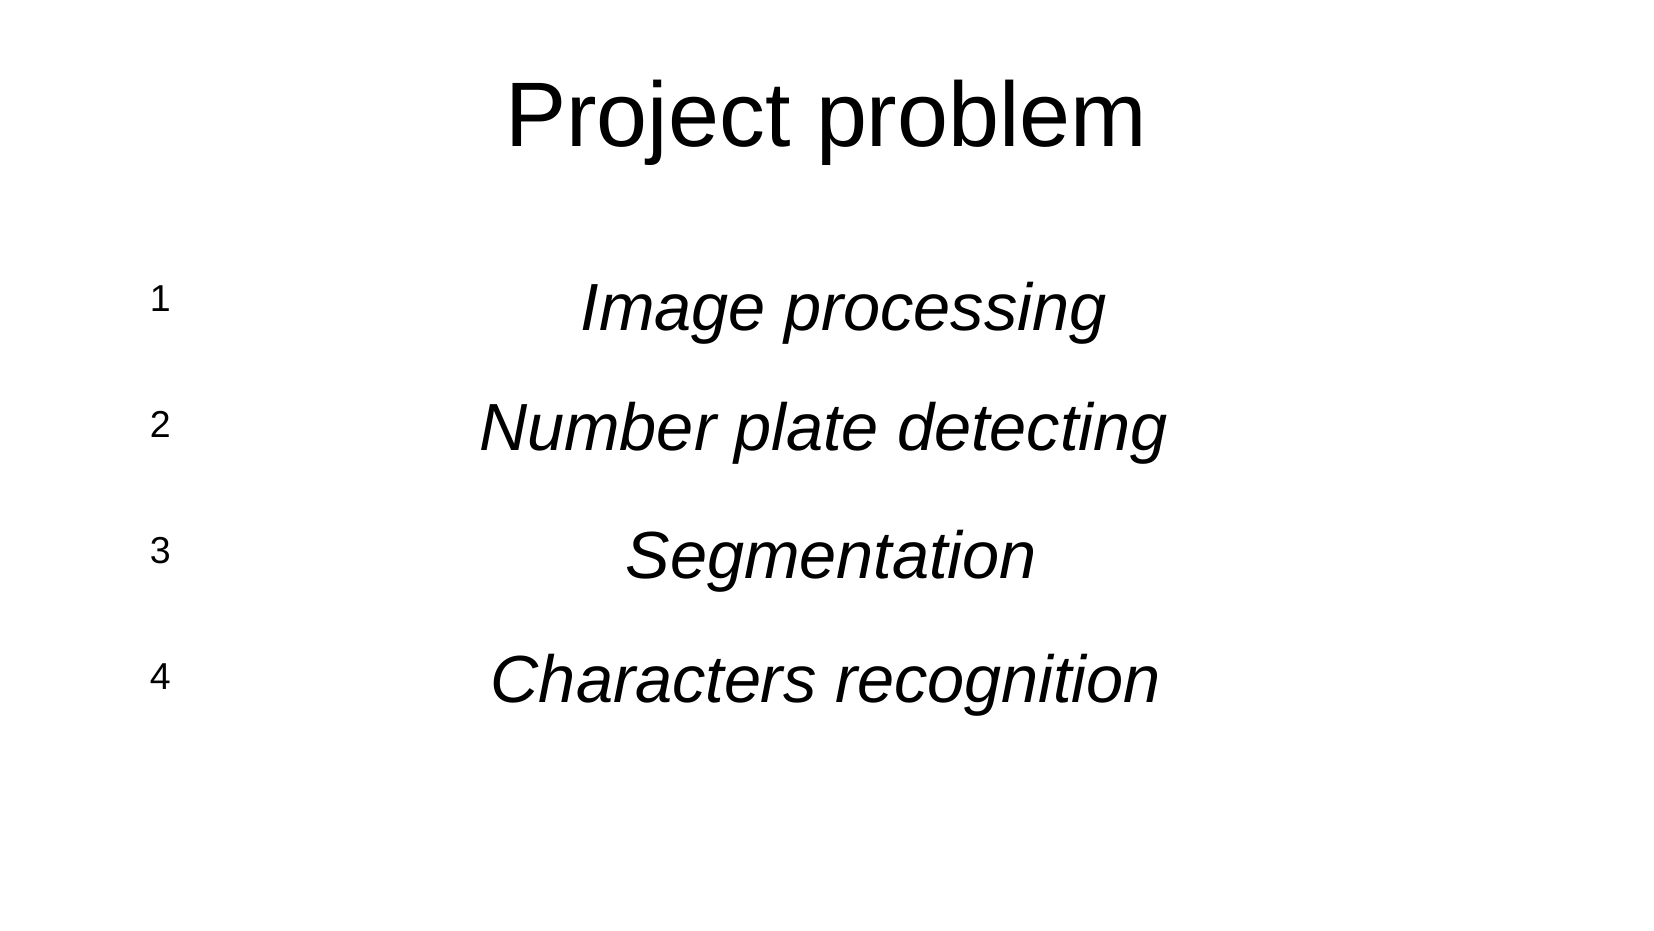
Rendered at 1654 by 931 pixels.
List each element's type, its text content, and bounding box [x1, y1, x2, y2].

text_box 1 2 3 4 [135, 270, 316, 705]
list Segmentation [555, 517, 1377, 661]
list Image processing [510, 270, 1332, 413]
title Project problem [82, 37, 1571, 193]
list Characters recognition [420, 641, 1654, 931]
list Number plate detecting [408, 390, 1231, 533]
